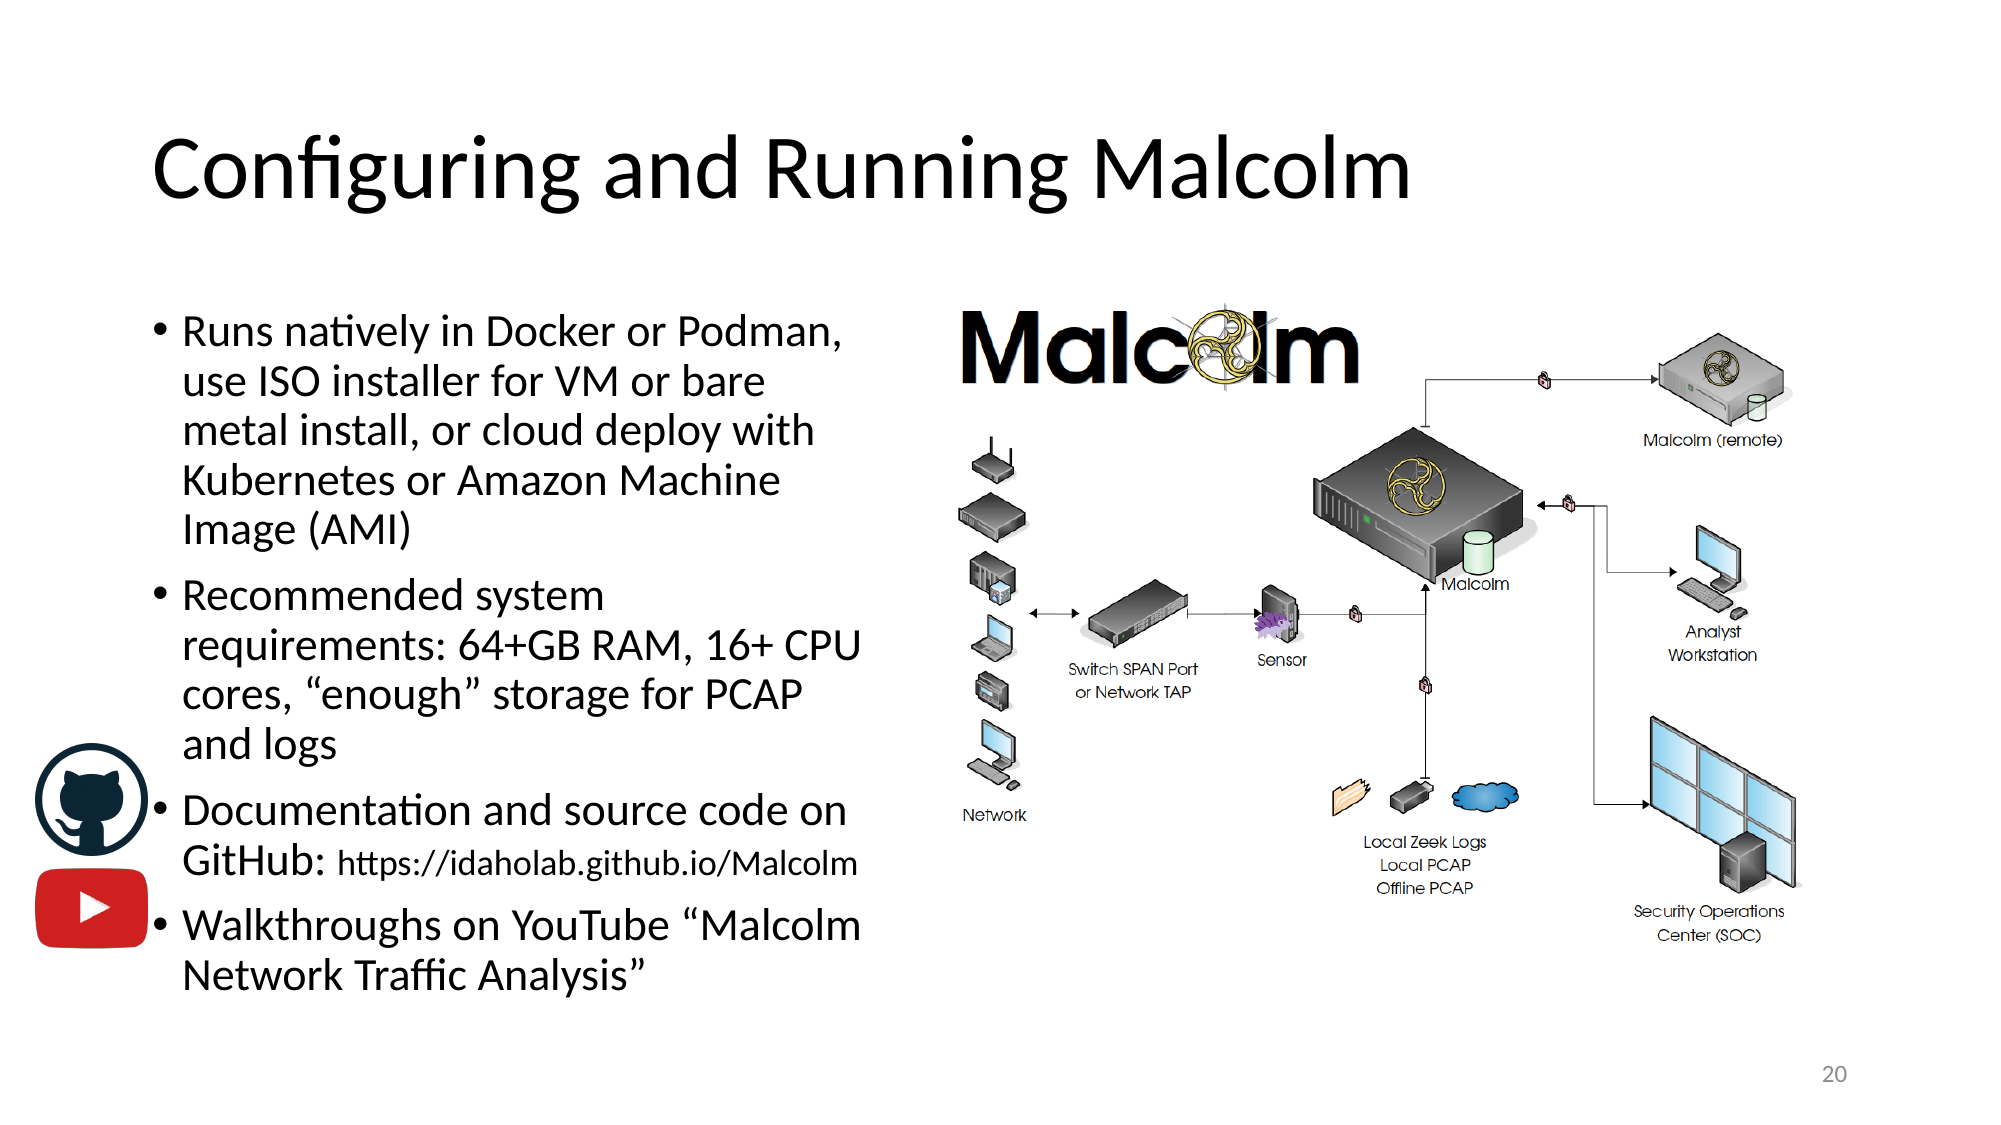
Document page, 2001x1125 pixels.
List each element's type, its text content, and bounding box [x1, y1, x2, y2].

picture [928, 277, 1831, 975]
title Configuring and Running Malcolm [137, 59, 1863, 278]
picture [35, 743, 148, 965]
list Runs natively in Docker or Podman, use ISO installer for VM or bare metal install, or cloud deploy with Kubernetes or Amazon Machine Image (AMI) Recommended system requirements: 64+GB RAM, 16+ CPU cores, “enough” storage for PCAP and logs Documentation and source code on GitHub: https://idaholab.github.io/Malcolm Walkthroughs on YouTube “Malcolm Network Traffic Analysis” [137, 299, 890, 1014]
slide_number <number> [1412, 1042, 1863, 1103]
